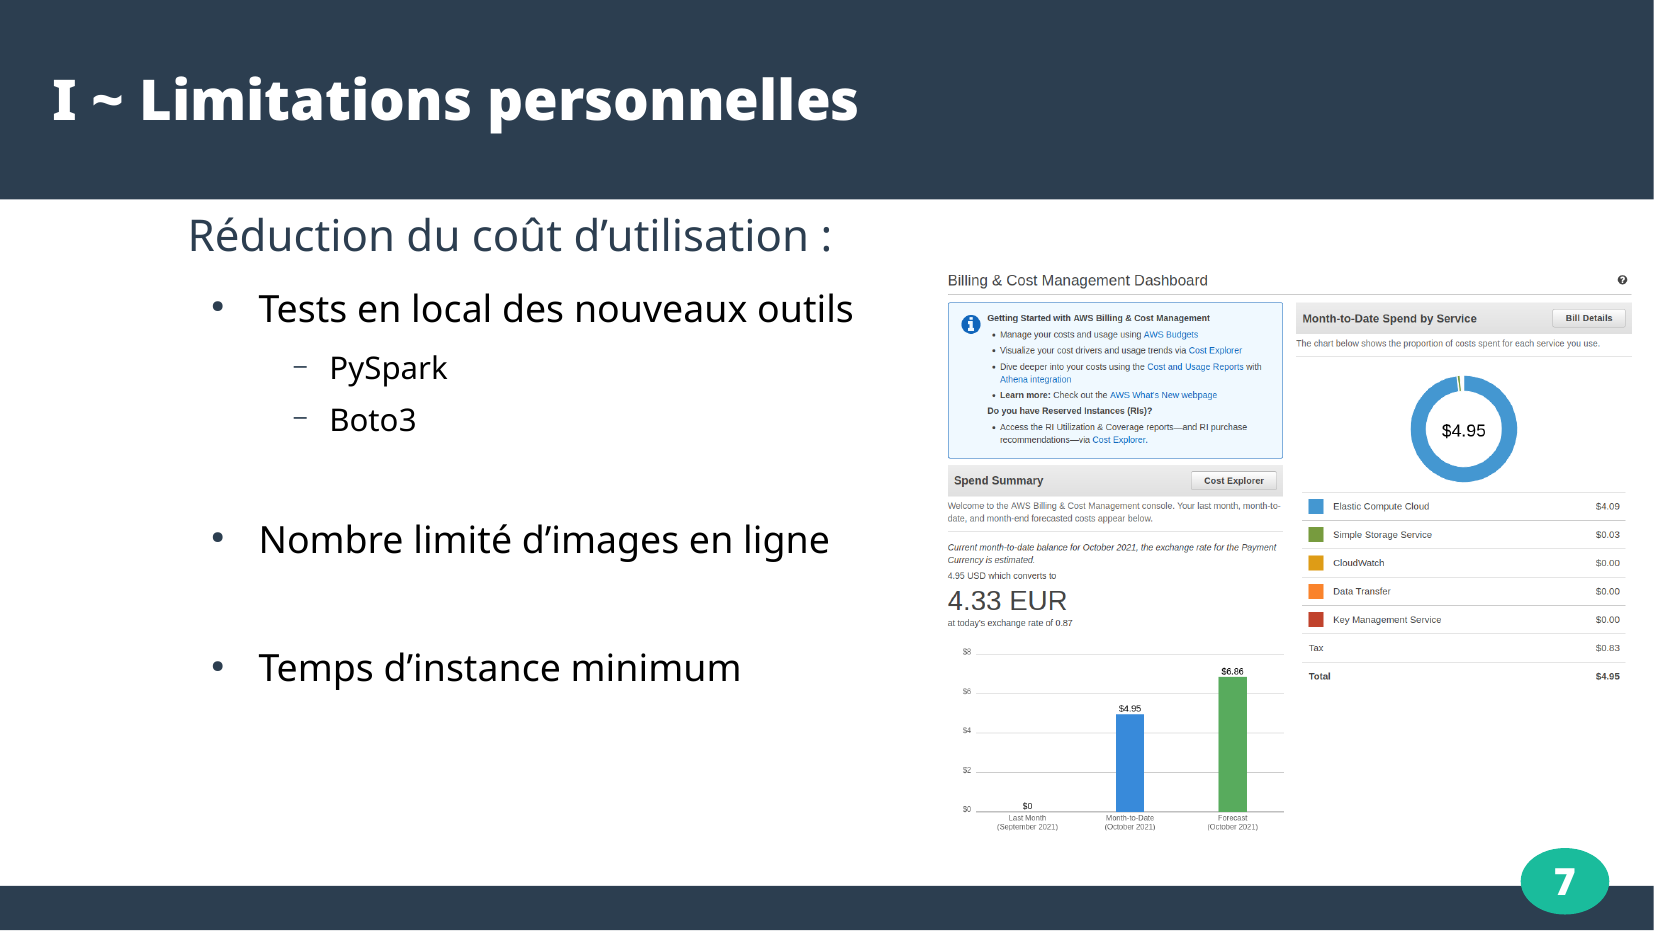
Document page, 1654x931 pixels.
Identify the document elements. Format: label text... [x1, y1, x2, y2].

list Réduction du coût d’utilisation : Tests en local des nouveaux outils PySpark Boto3 Nombre limité d’images en ligne Temps d’instance minimum [45, 204, 1066, 826]
picture [945, 270, 1636, 841]
title I ~ Limitations personnelles [0, 39, 1621, 158]
